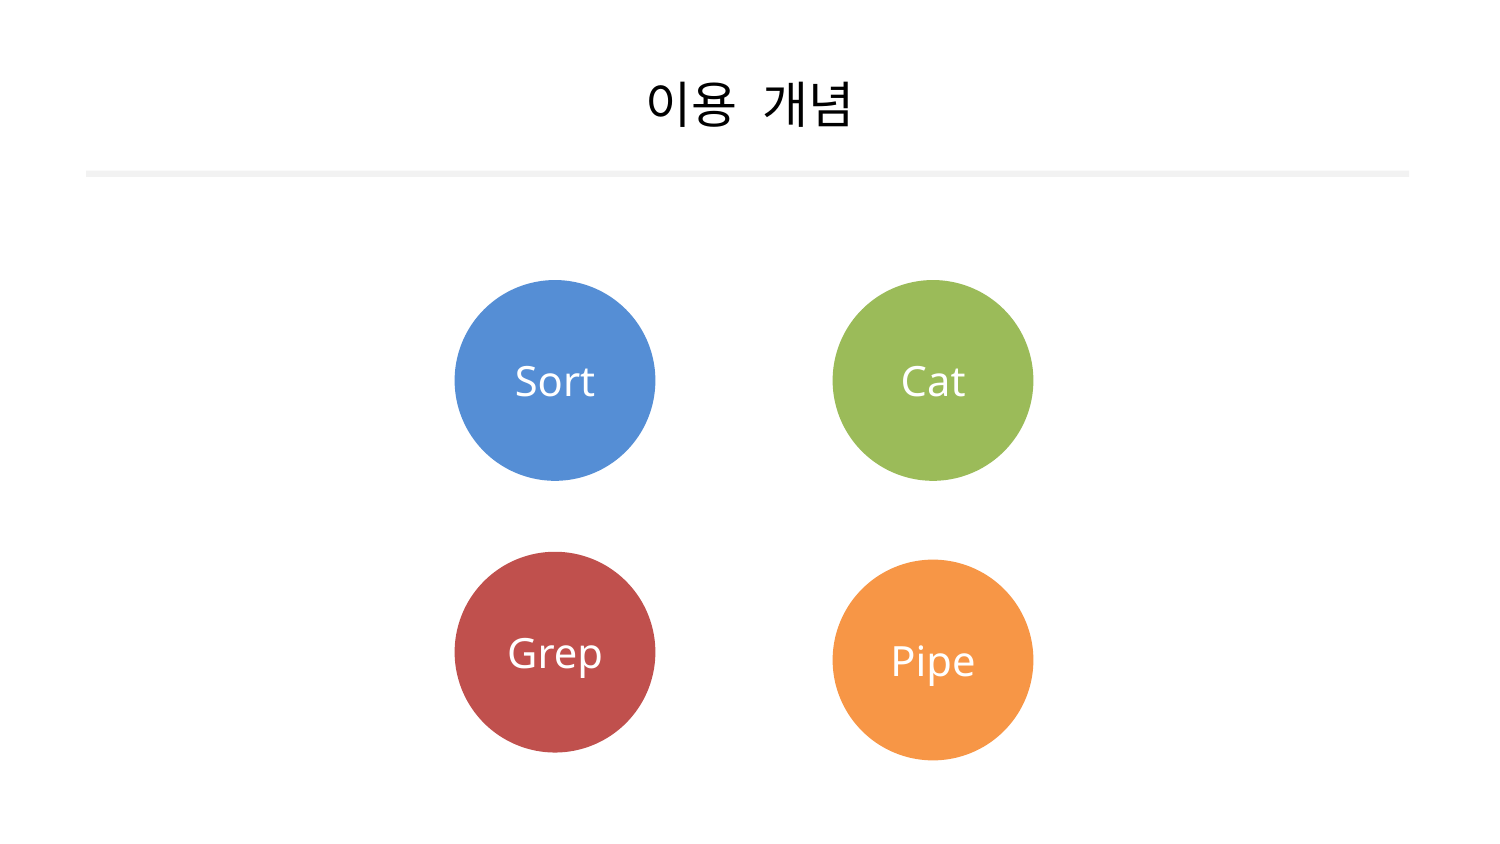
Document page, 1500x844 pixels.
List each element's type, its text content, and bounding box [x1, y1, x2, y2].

text_box [838, 693, 1028, 761]
text_box Sort [224, 347, 886, 413]
text_box [460, 280, 650, 347]
text_box Cat [886, 347, 1264, 413]
text_box [460, 413, 650, 481]
text_box [838, 413, 1028, 481]
title 이용 개념 [75, 33, 1425, 174]
text_box Pipe [602, 627, 1264, 693]
text_box [460, 685, 647, 753]
text_box Grep [224, 619, 840, 685]
text_box [838, 559, 1028, 627]
text_box [460, 551, 650, 619]
text_box [838, 280, 1028, 347]
